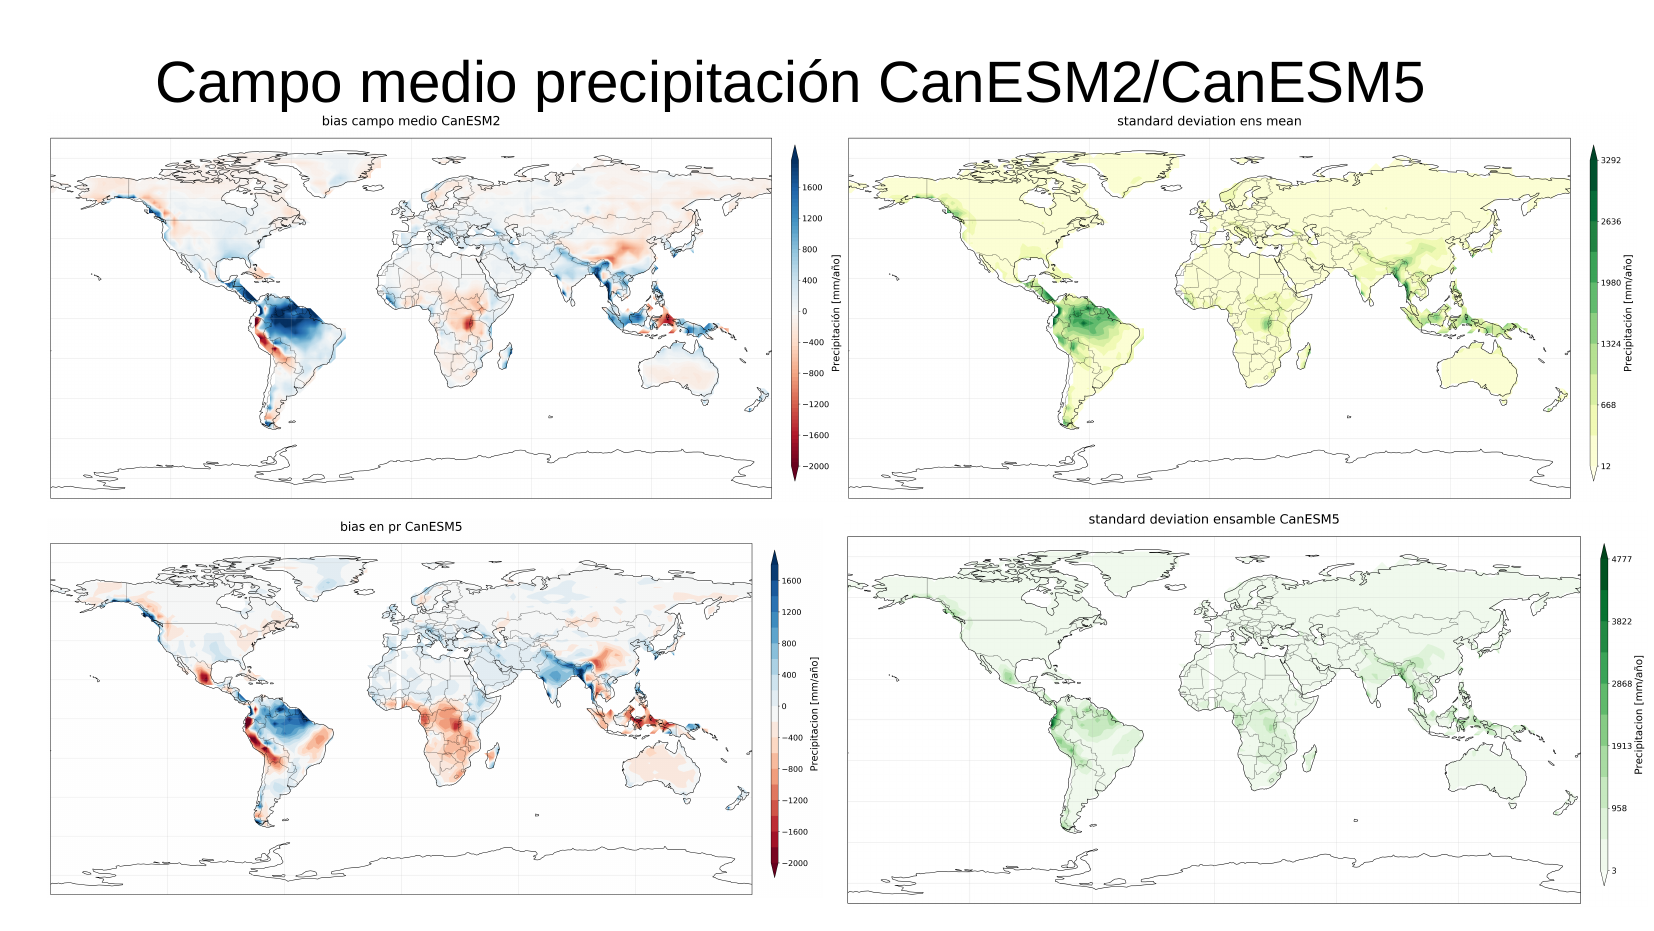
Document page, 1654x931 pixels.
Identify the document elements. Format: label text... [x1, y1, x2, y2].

picture [844, 510, 1648, 907]
picture [47, 518, 823, 898]
title Campo medio precipitación CanESM2/CanESM5 [82, 21, 1501, 112]
picture [47, 112, 1637, 502]
